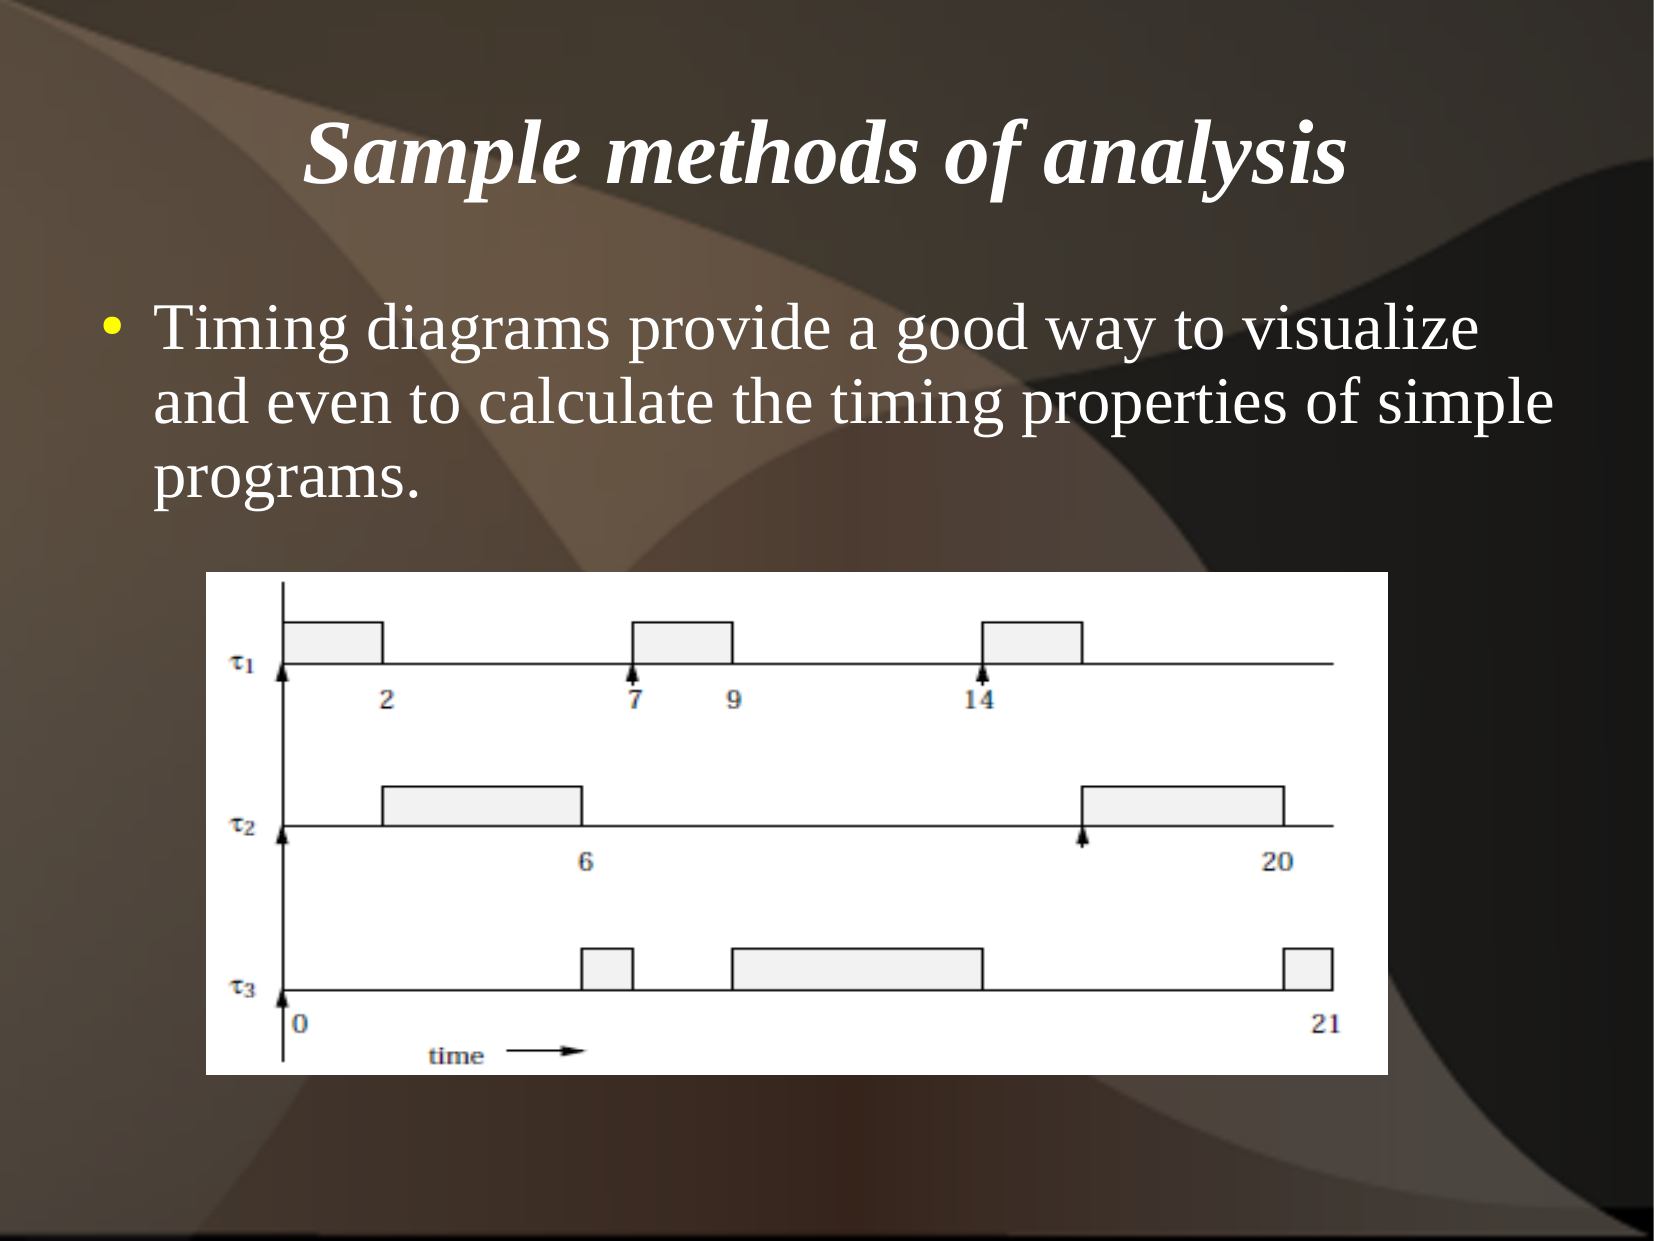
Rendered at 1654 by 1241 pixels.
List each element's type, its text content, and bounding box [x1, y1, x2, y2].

picture [0, 0, 1654, 1241]
list Timing diagrams provide a good way to visualize and even to calculate the timing properties of simple programs. [82, 290, 1571, 1094]
title Sample methods of analysis [82, 56, 1571, 250]
